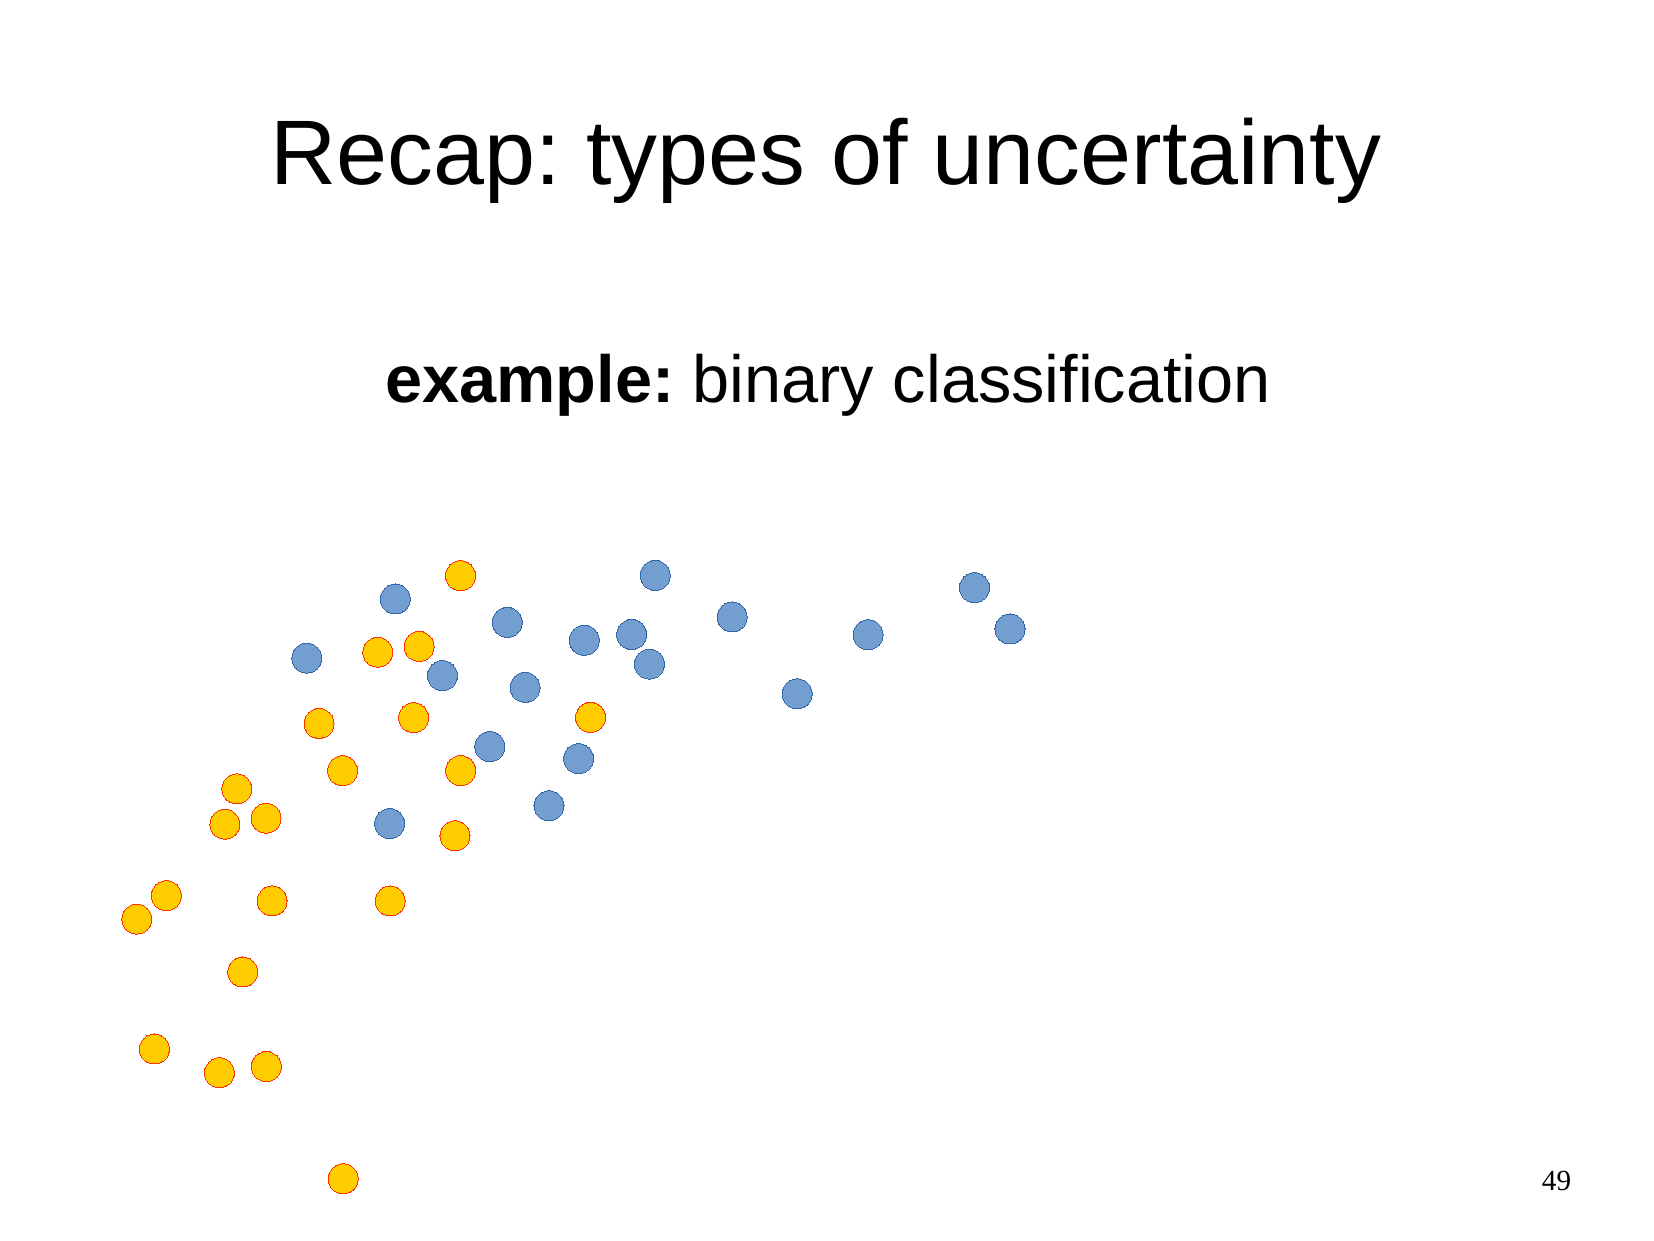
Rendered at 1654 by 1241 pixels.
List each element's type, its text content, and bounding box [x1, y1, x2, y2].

text_box [251, 1051, 282, 1082]
text_box example: binary classification [280, 266, 1376, 492]
text_box [575, 702, 606, 733]
text_box [640, 560, 671, 591]
text_box [121, 904, 152, 935]
text_box [445, 755, 476, 786]
text_box [959, 572, 990, 603]
text_box [151, 880, 182, 911]
text_box [209, 809, 240, 840]
text_box [427, 660, 458, 691]
text_box [474, 731, 505, 762]
text_box [782, 678, 813, 709]
text_box [375, 885, 406, 916]
text_box [616, 619, 647, 650]
text_box [445, 560, 476, 591]
text_box [291, 643, 322, 674]
text_box [439, 820, 471, 851]
text_box [853, 619, 884, 650]
text_box [404, 631, 435, 662]
text_box [563, 743, 594, 774]
text_box [533, 790, 565, 821]
text_box [374, 808, 405, 839]
text_box [510, 672, 541, 703]
text_box [204, 1057, 235, 1088]
text_box [362, 637, 393, 668]
title Recap: types of uncertainty [82, 49, 1571, 257]
text_box [251, 803, 282, 834]
text_box [221, 773, 252, 804]
text_box [327, 755, 358, 786]
text_box [139, 1033, 170, 1064]
text_box [328, 1163, 359, 1194]
text_box [717, 601, 748, 632]
text_box [398, 702, 429, 733]
text_box [569, 625, 600, 656]
text_box [304, 708, 335, 739]
text_box [634, 649, 665, 680]
text_box [227, 956, 258, 987]
text_box [994, 613, 1026, 644]
text_box [492, 607, 523, 638]
text_box [257, 885, 288, 916]
text_box [380, 583, 411, 614]
